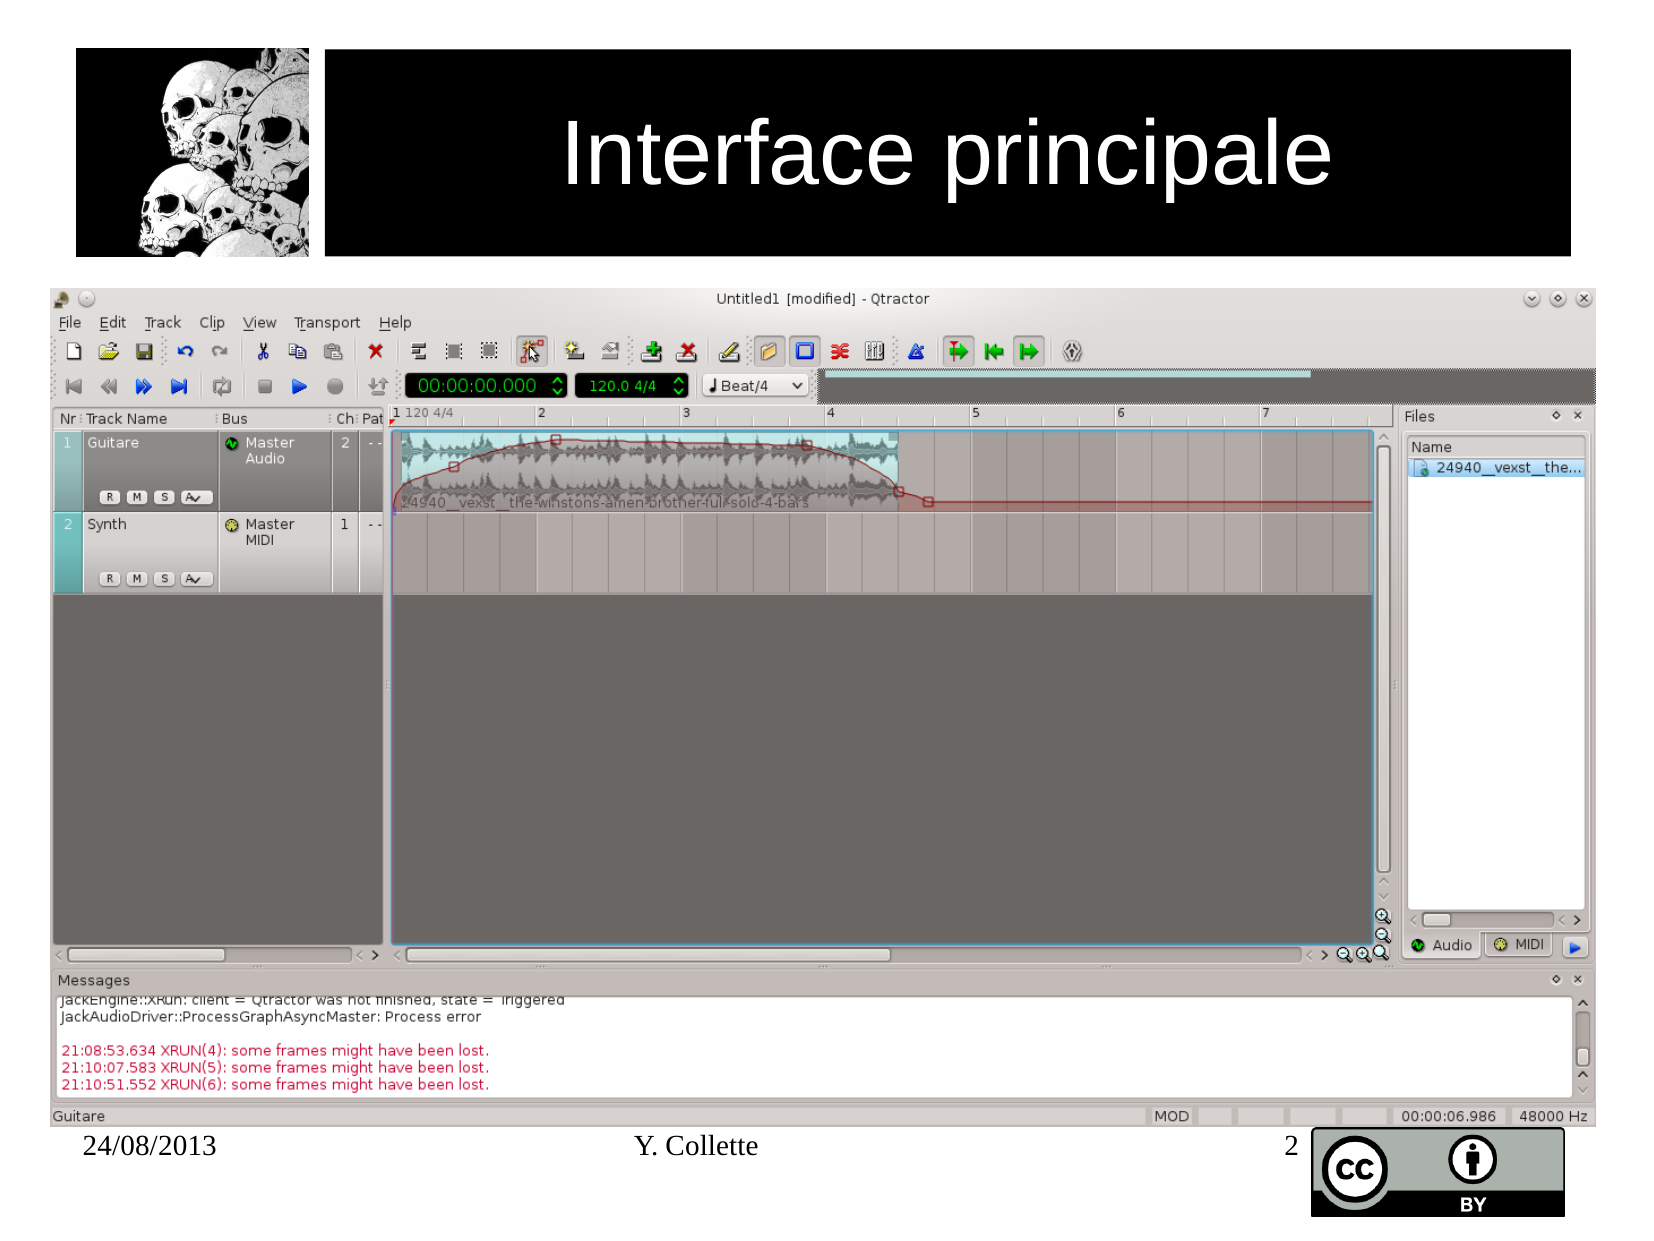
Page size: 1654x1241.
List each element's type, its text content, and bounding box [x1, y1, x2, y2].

title Interface principale [324, 49, 1571, 257]
picture [50, 288, 1596, 1217]
picture [76, 48, 309, 257]
